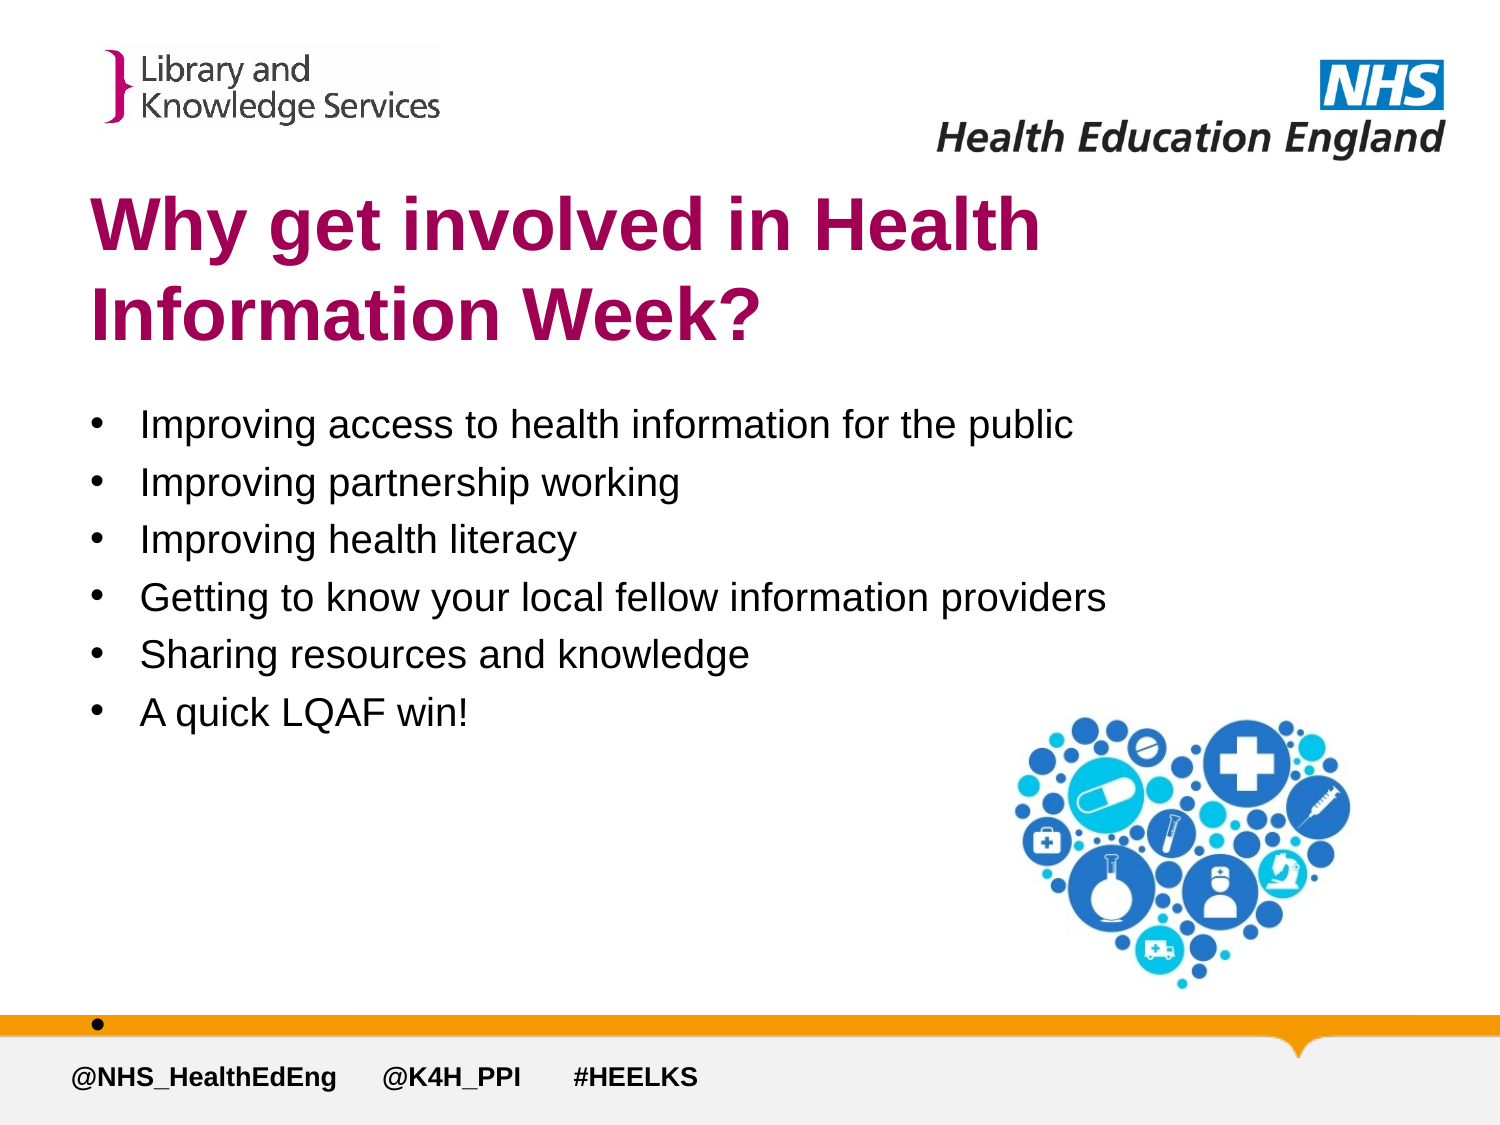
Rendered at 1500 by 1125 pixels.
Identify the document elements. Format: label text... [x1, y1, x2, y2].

list Improving access to health information for the public Improving partnership working Improving health literacy Getting to know your local fellow information providers Sharing resources and knowledge A quick LQAF win! Photo by Stuart Miles. Published on 08 August 2016 Stock photo - Image ID: 100447512 [55, 339, 1416, 1083]
title Why get involved in Health Information Week? [75, 168, 1351, 280]
text_box @NHS_HealthEdEng @K4H_PPI #HEELKS [55, 1052, 932, 1113]
picture [100, 42, 443, 131]
picture [983, 684, 1376, 1004]
